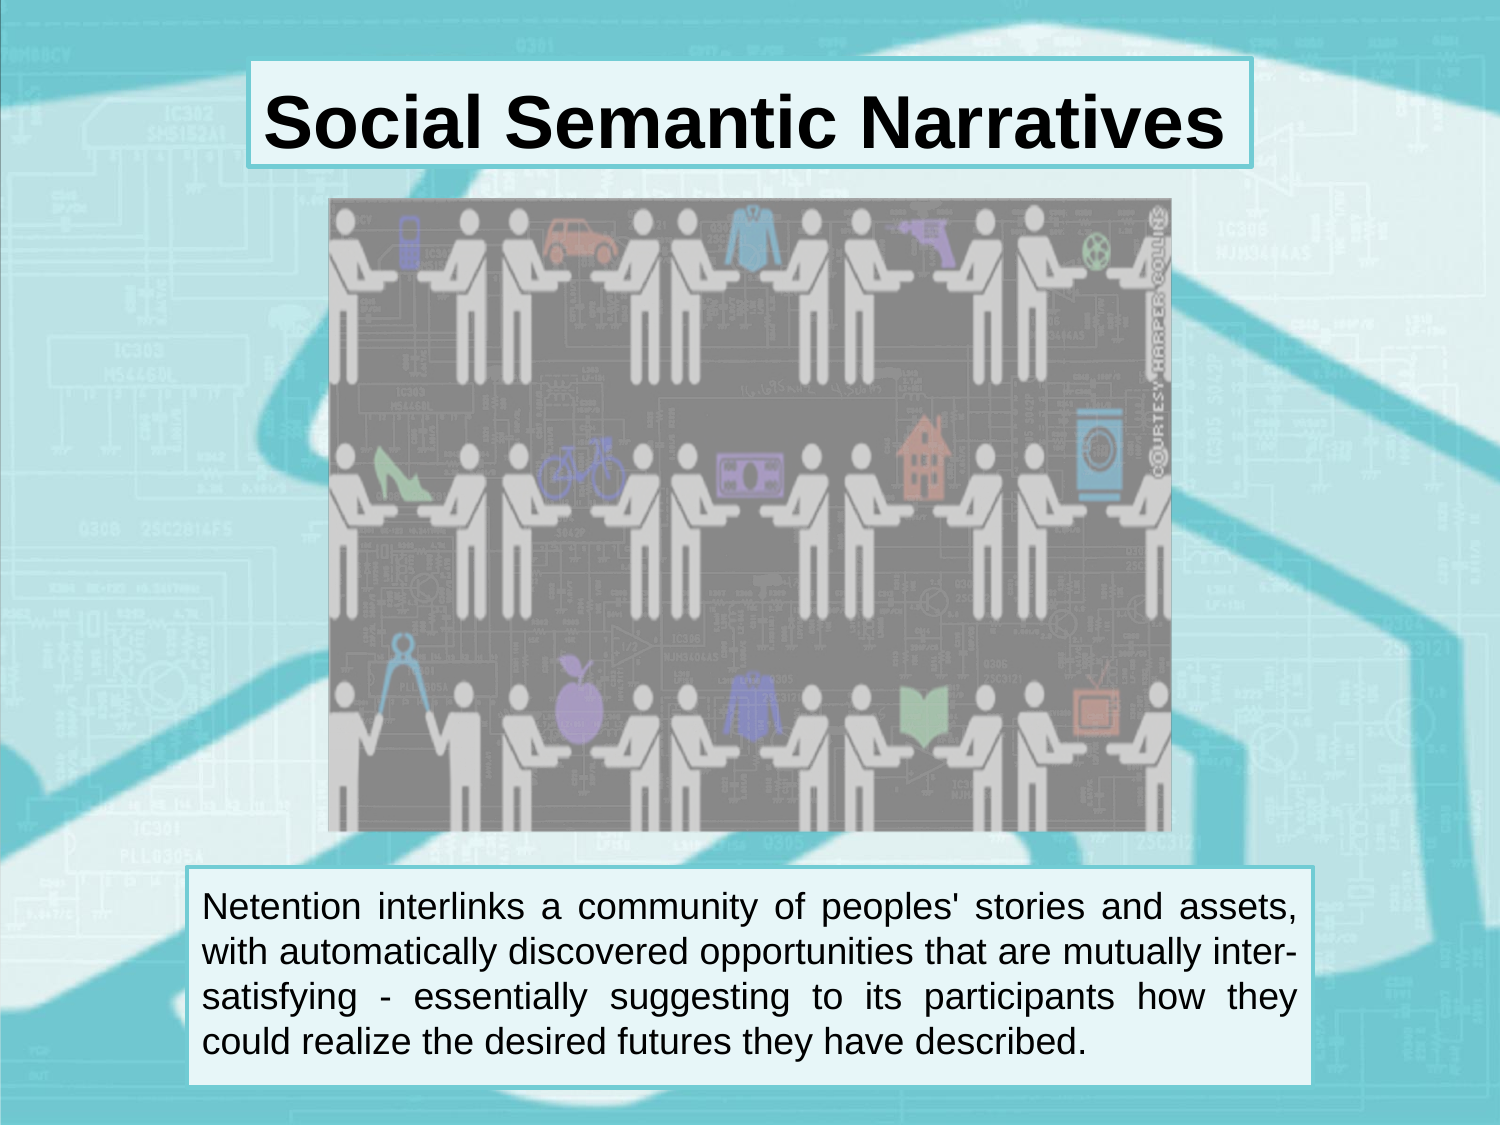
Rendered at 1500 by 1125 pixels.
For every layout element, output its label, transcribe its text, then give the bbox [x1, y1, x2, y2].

text_box Netention interlinks a community of peoples' stories and assets, with automatically discovered opportunities that are mutually inter-satisfying - essentially suggesting to its participants how they could realize the desired futures they have described. [186, 867, 1314, 1088]
text_box Social Semantic Narratives [248, 58, 1252, 167]
text_box [0, 0, 1500, 1125]
